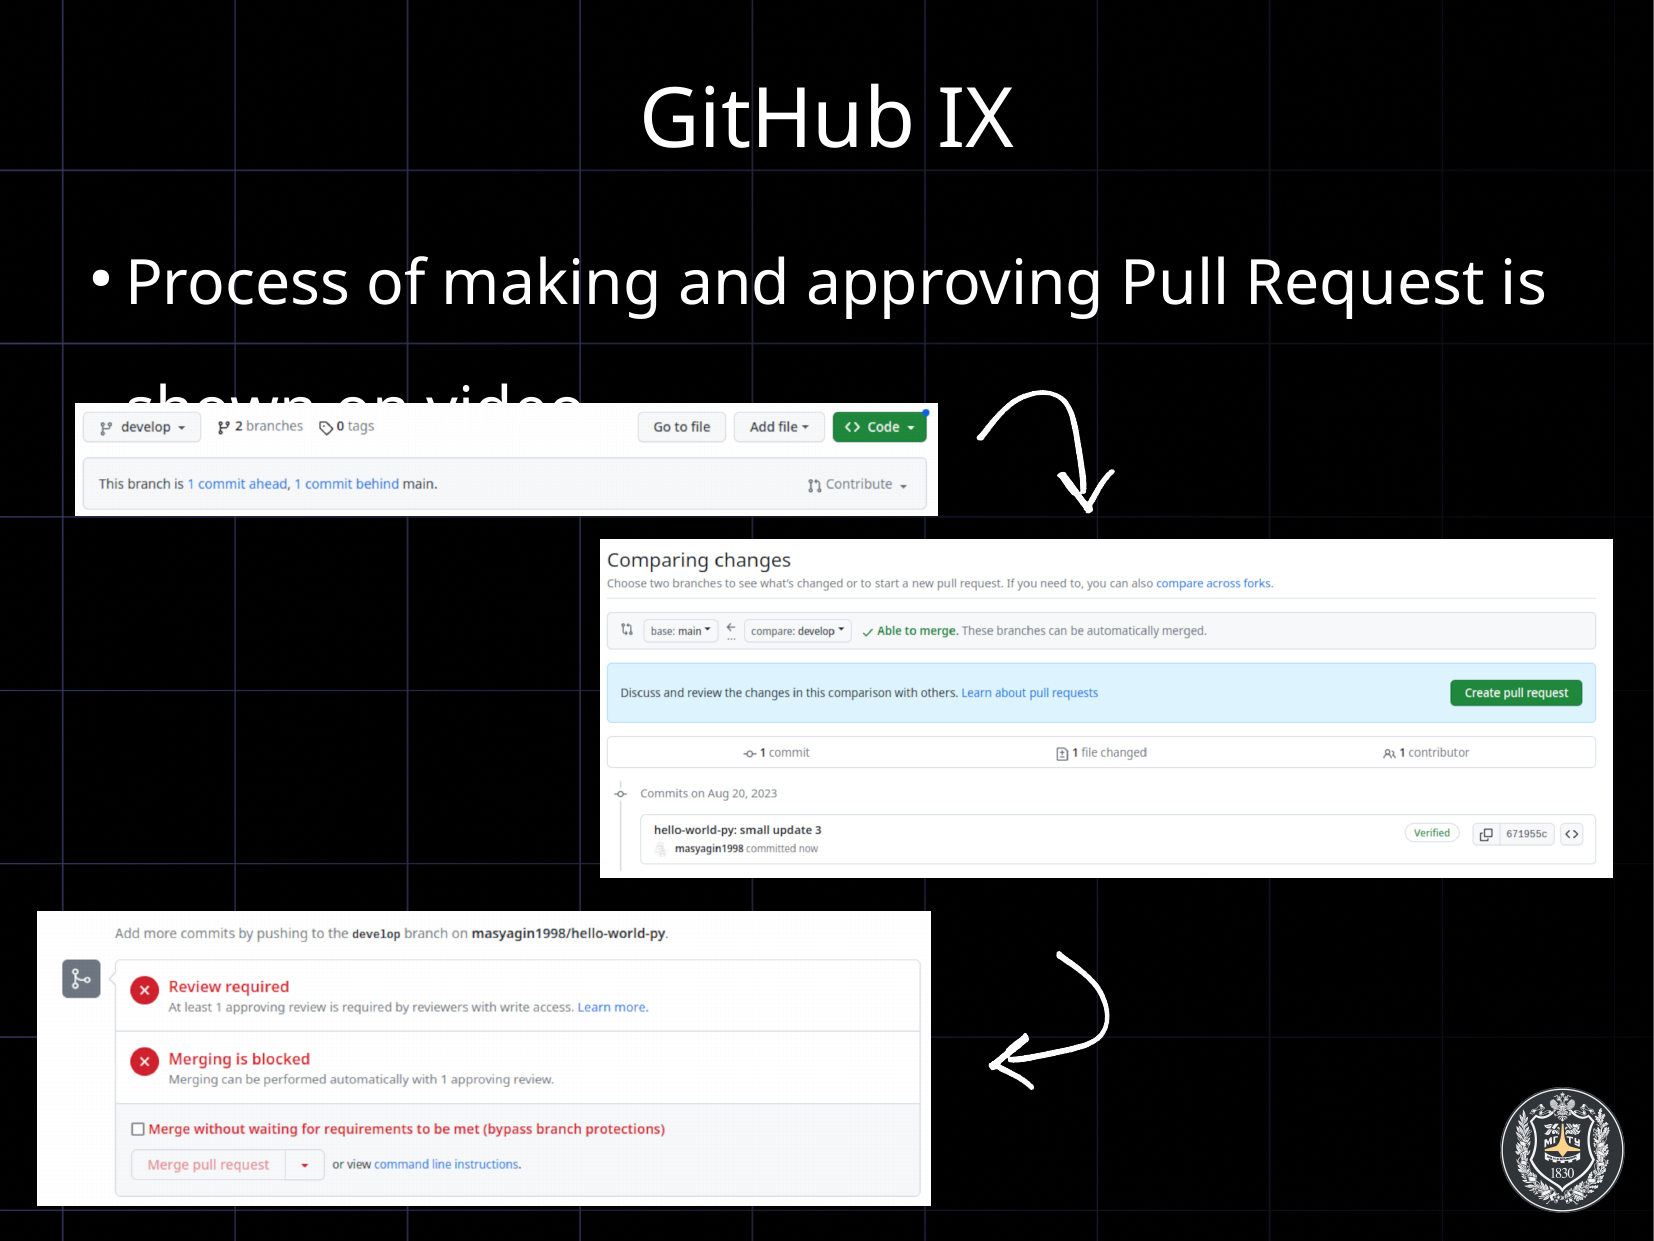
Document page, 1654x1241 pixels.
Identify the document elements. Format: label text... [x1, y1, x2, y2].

text_box Process of making and approving Pull Request is shown on video. [75, 187, 1576, 413]
picture [0, 0, 1654, 1241]
title GitHub IX [82, 37, 1571, 187]
